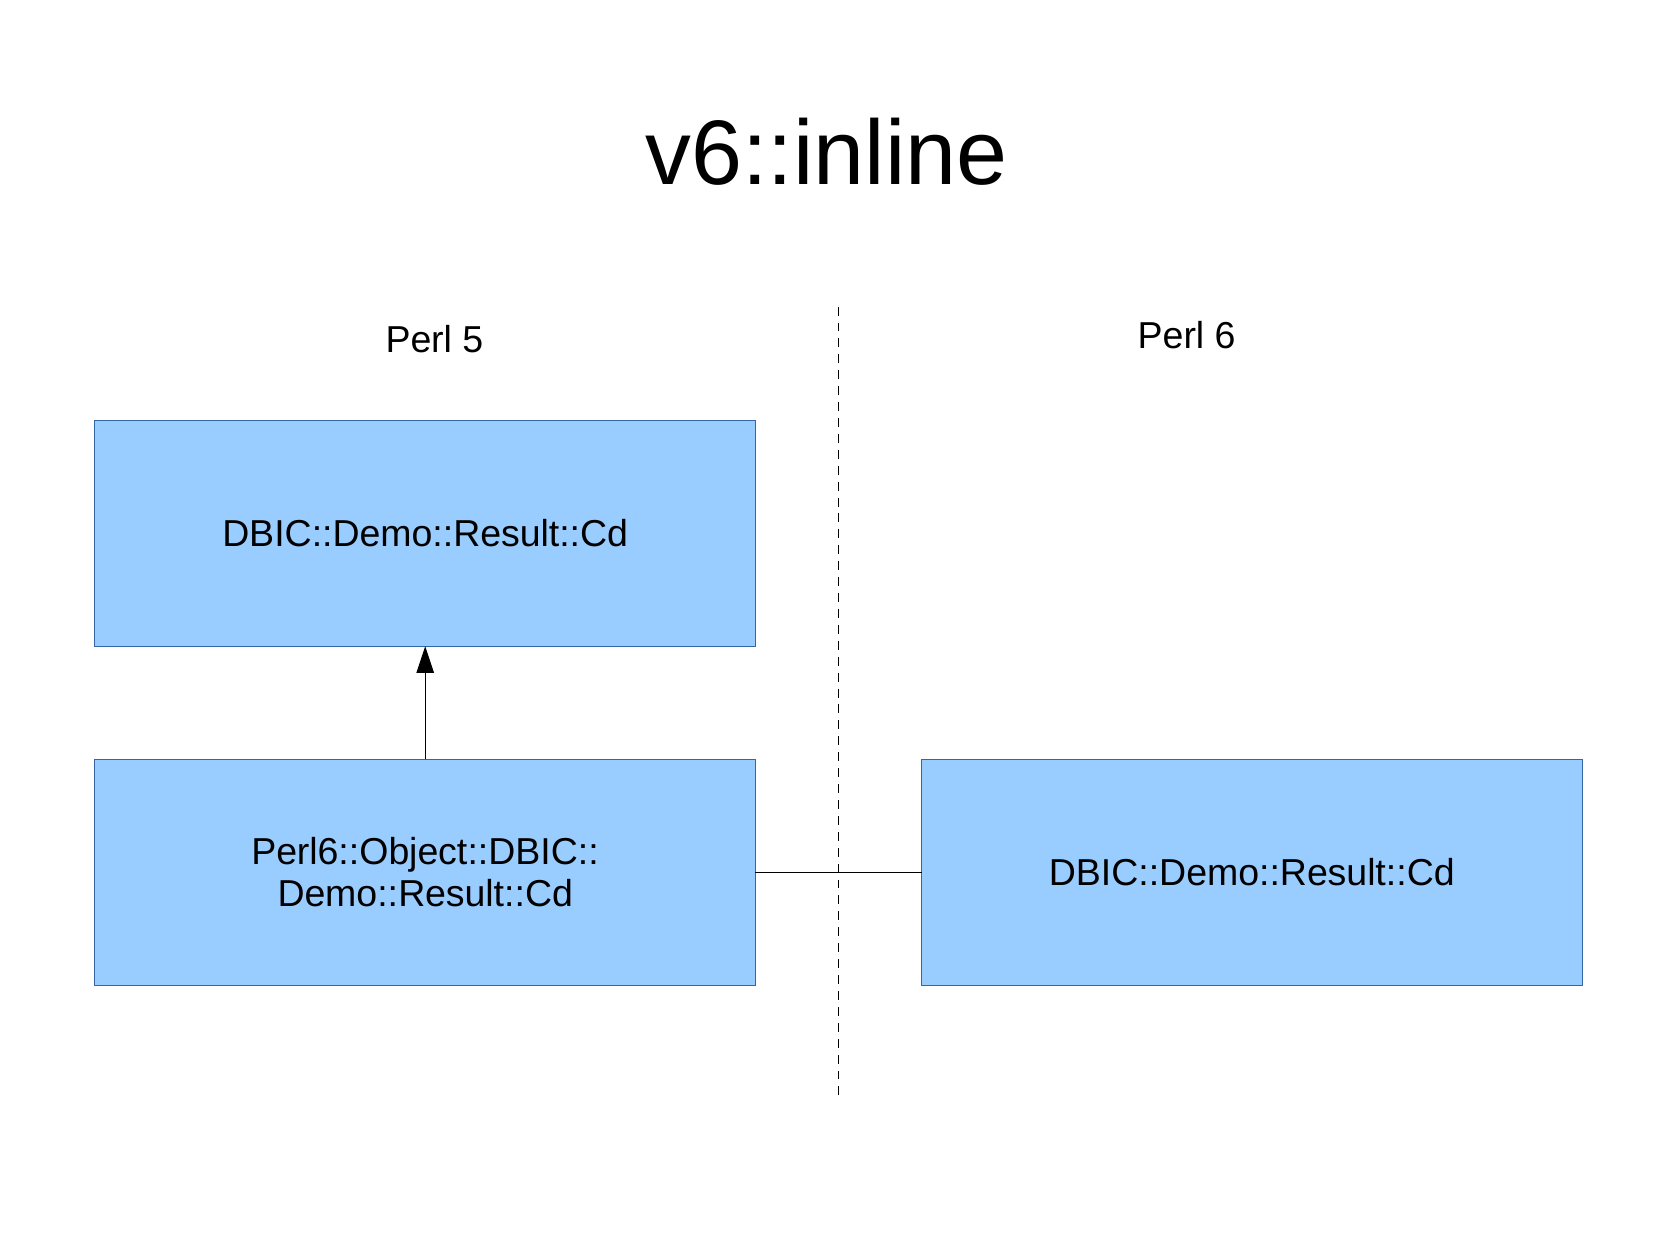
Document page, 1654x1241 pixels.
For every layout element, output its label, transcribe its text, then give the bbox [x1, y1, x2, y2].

text_box Perl 5 [370, 311, 550, 421]
text_box DBIC::Demo::Result::Cd [94, 420, 756, 647]
text_box DBIC::Demo::Result::Cd [921, 759, 1583, 986]
text_box Perl 6 [1122, 307, 1302, 421]
title v6::inline [82, 49, 1571, 257]
text_box Perl6::Object::DBIC:: Demo::Result::Cd [94, 759, 756, 986]
